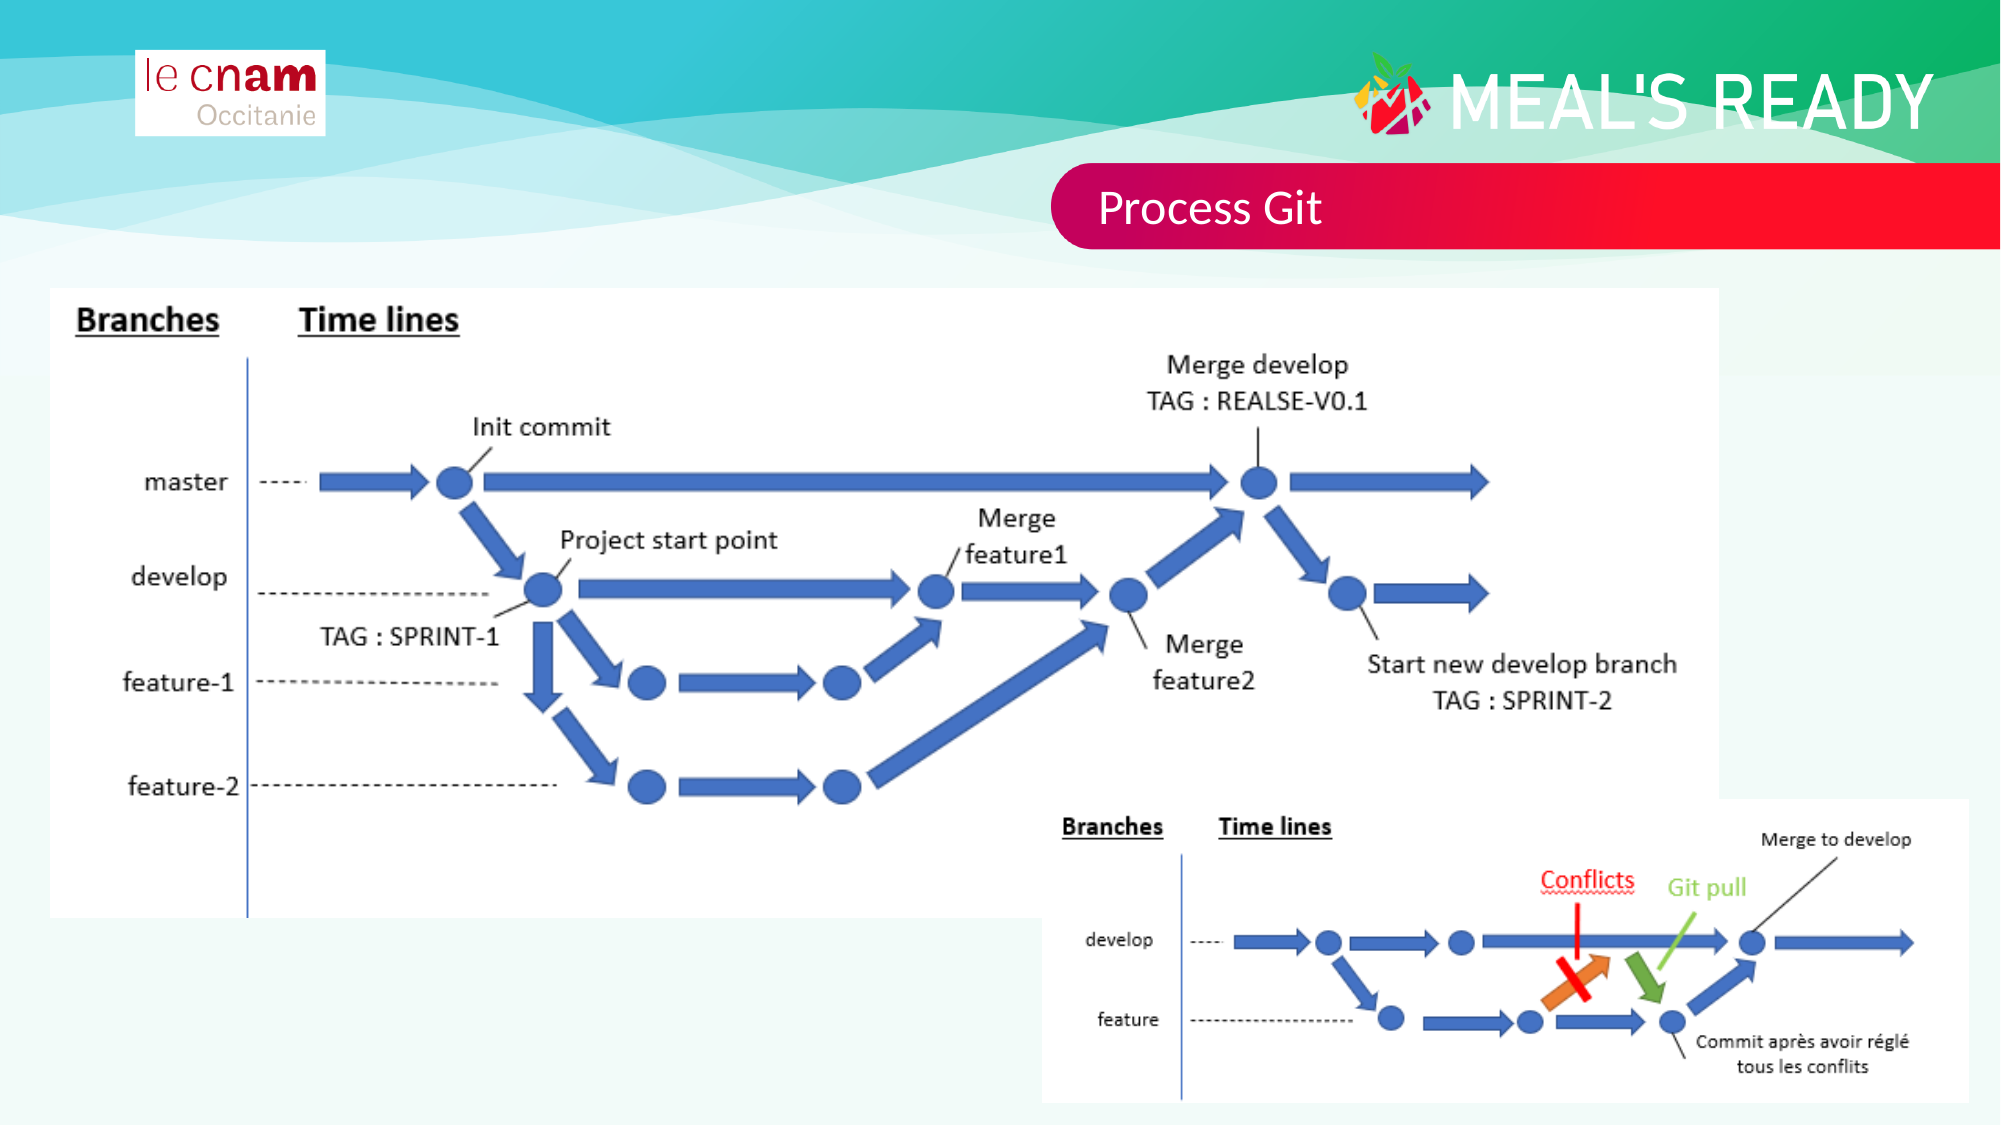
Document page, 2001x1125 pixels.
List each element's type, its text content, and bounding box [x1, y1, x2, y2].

picture [0, 0, 2000, 1125]
text_box Process Git [1083, 173, 2000, 244]
